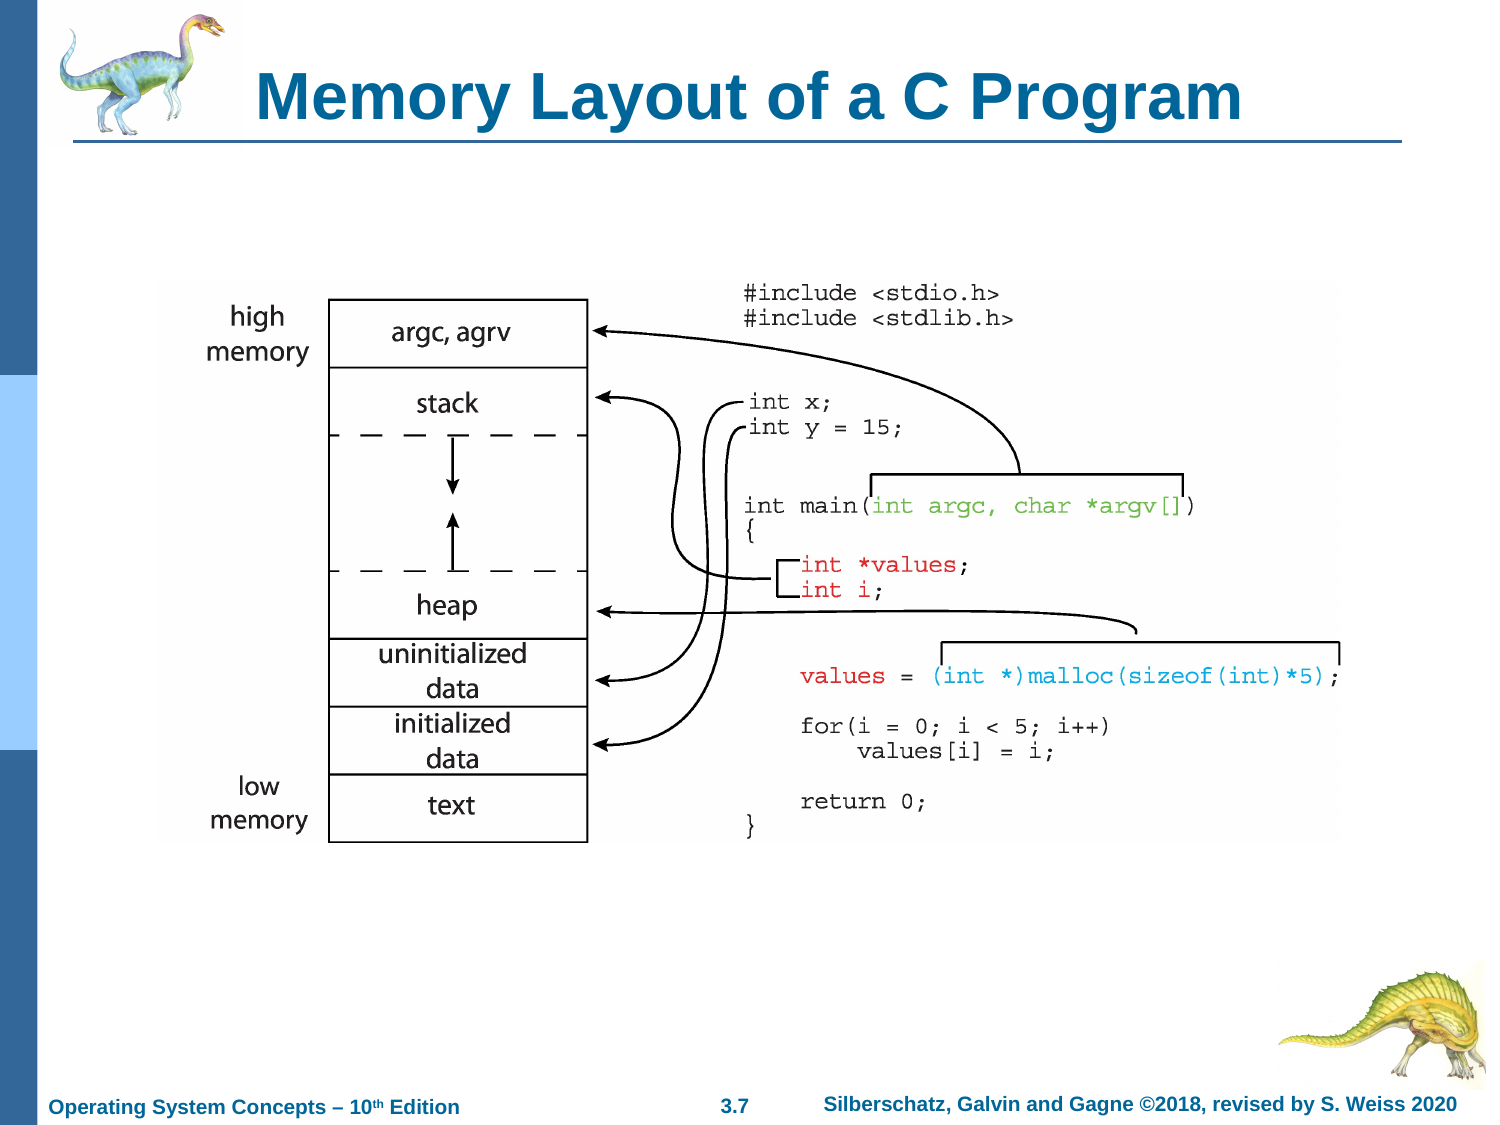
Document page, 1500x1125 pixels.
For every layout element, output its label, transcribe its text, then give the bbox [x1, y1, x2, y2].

picture [156, 279, 1342, 843]
title Memory Layout of a C Program [75, 45, 1426, 141]
picture [1140, 1096, 1148, 1101]
picture [46, 0, 243, 149]
picture [1275, 959, 1486, 1090]
